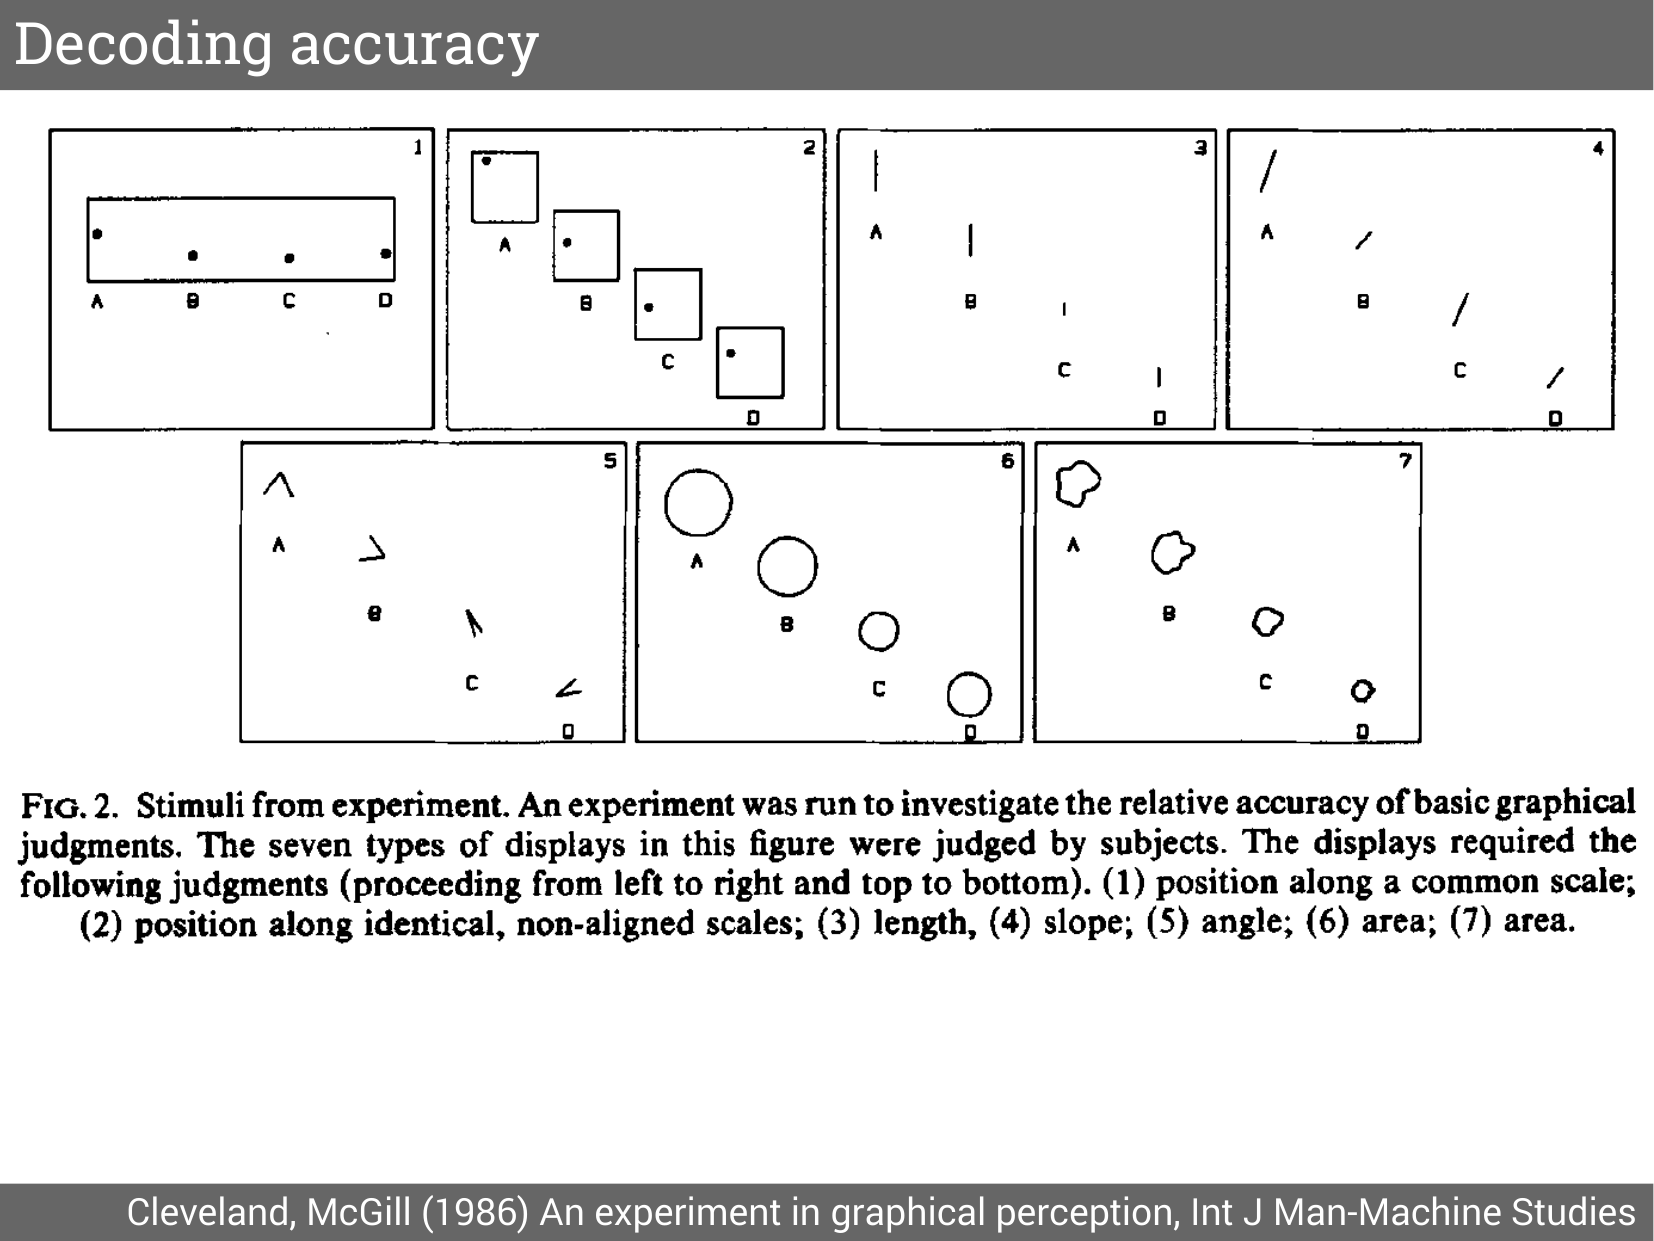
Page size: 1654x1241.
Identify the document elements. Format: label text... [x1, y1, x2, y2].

picture [0, 115, 1654, 957]
text_box Decoding accuracy [0, 0, 1654, 89]
text_box Cleveland, McGill (1986) An experiment in graphical perception, Int J Man-Machine Studies [0, 1183, 1654, 1241]
